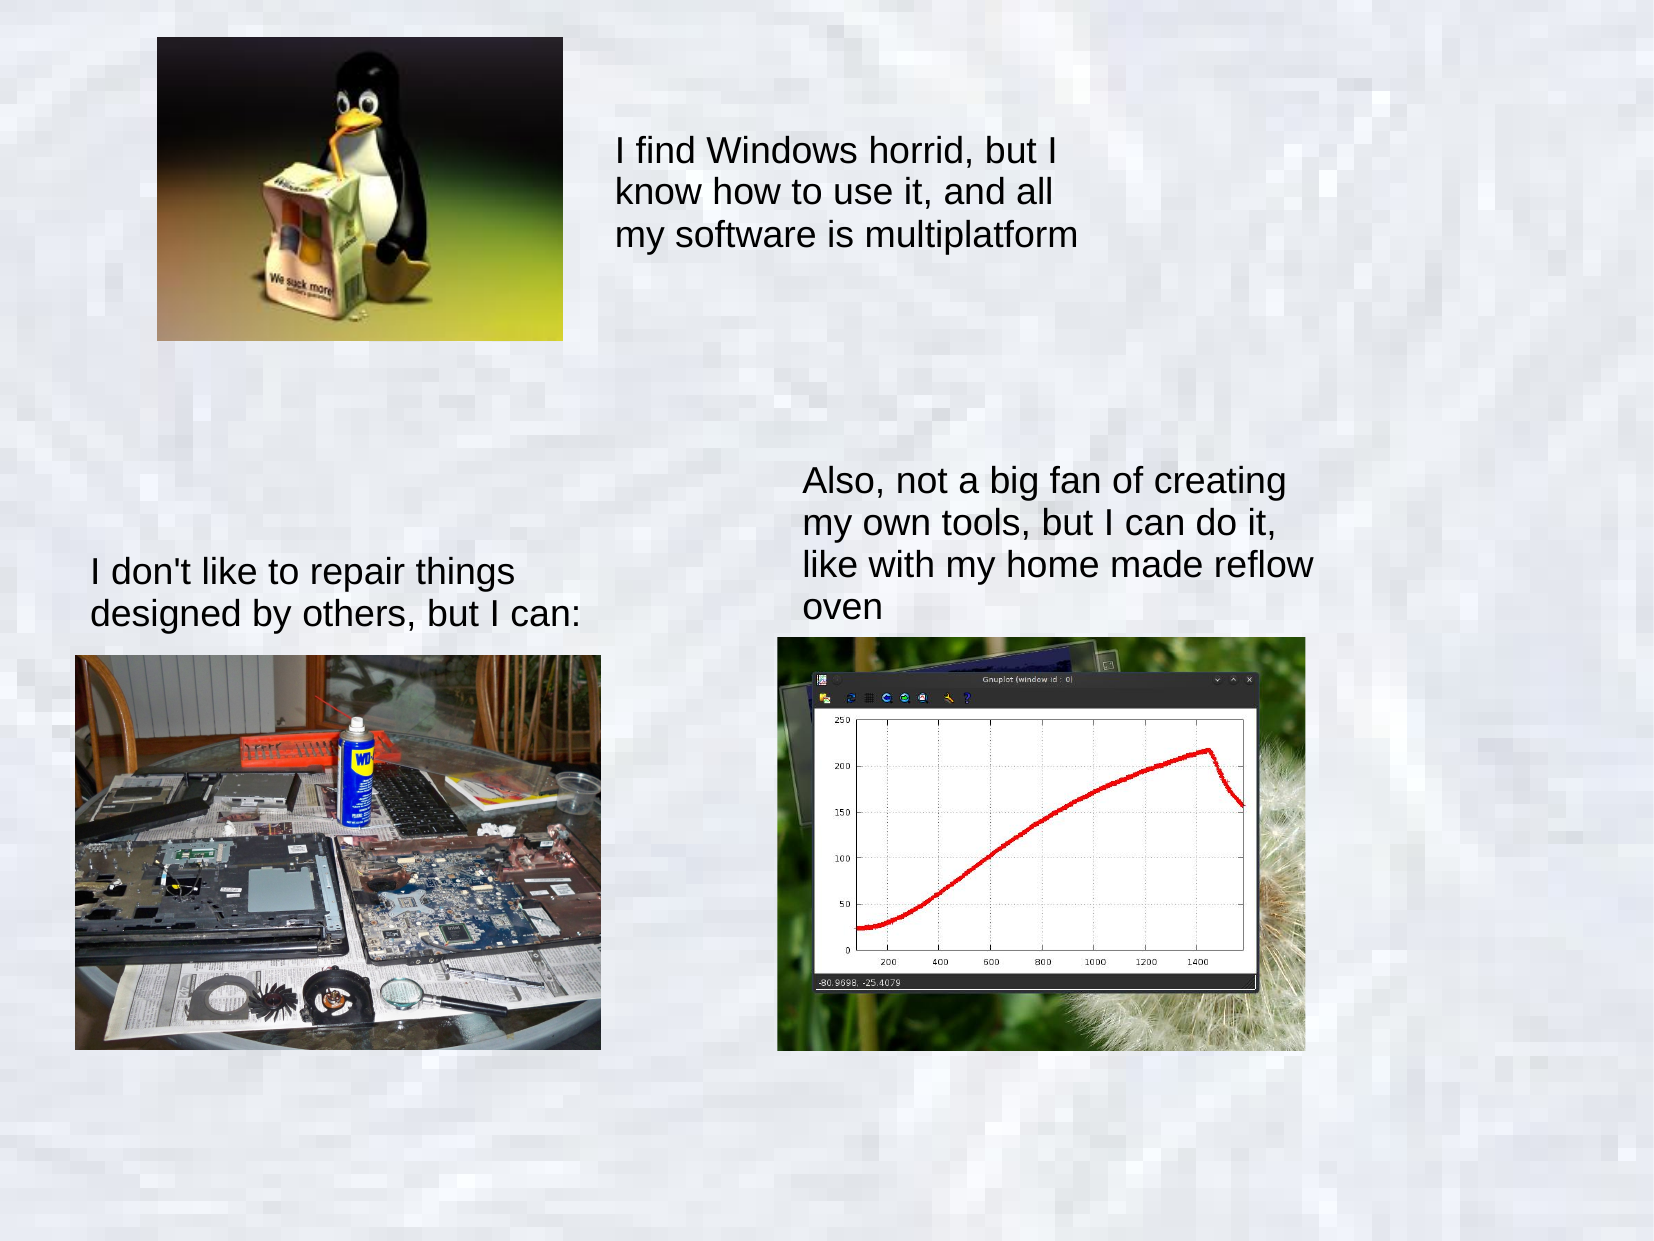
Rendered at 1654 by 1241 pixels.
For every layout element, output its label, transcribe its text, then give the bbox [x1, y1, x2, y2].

text_box Also, not a big fan of creating my own tools, but I can do it, like with my home made reflow oven [787, 451, 1351, 635]
text_box I find Windows horrid, but I know how to use it, and all my software is multiplatform [600, 121, 1126, 263]
picture [0, 0, 1654, 1241]
text_box I don't like to repair things designed by others, but I can: [75, 543, 676, 643]
